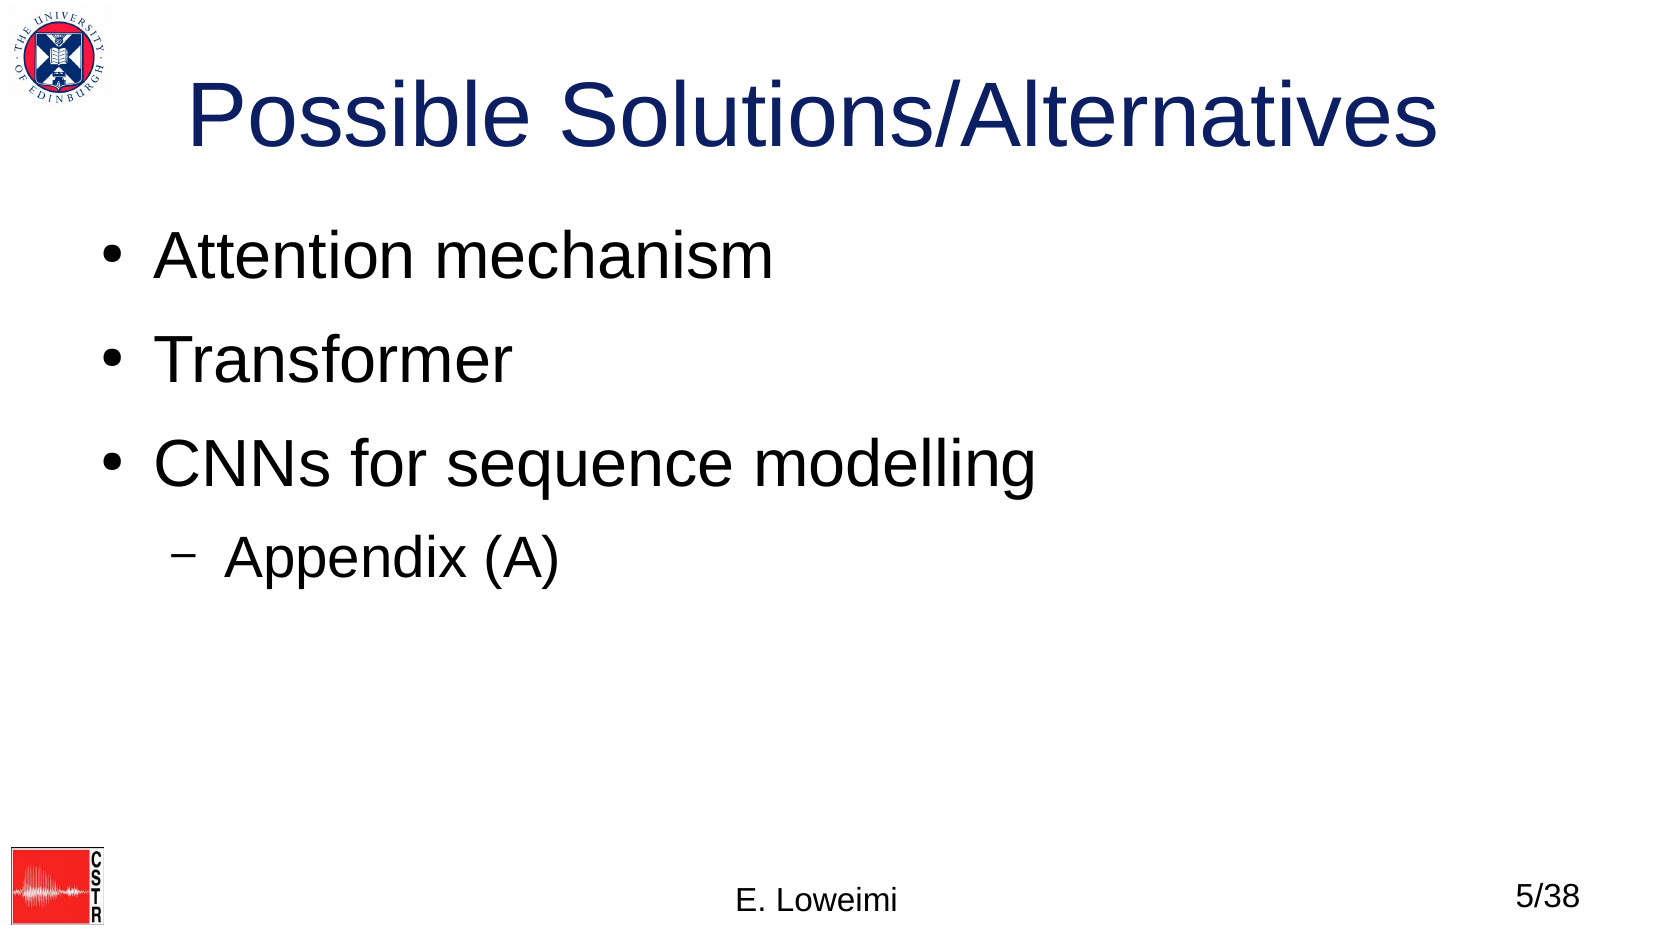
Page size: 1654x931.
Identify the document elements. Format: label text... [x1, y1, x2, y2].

text_box E. Loweimi [720, 874, 934, 931]
picture [6, 4, 112, 110]
list Attention mechanism Transformer CNNs for sequence modelling Appendix (A) [82, 217, 1571, 758]
title Possible Solutions/Alternatives [82, 37, 1571, 193]
text_box 5/38 [1482, 870, 1625, 928]
picture [11, 847, 104, 925]
